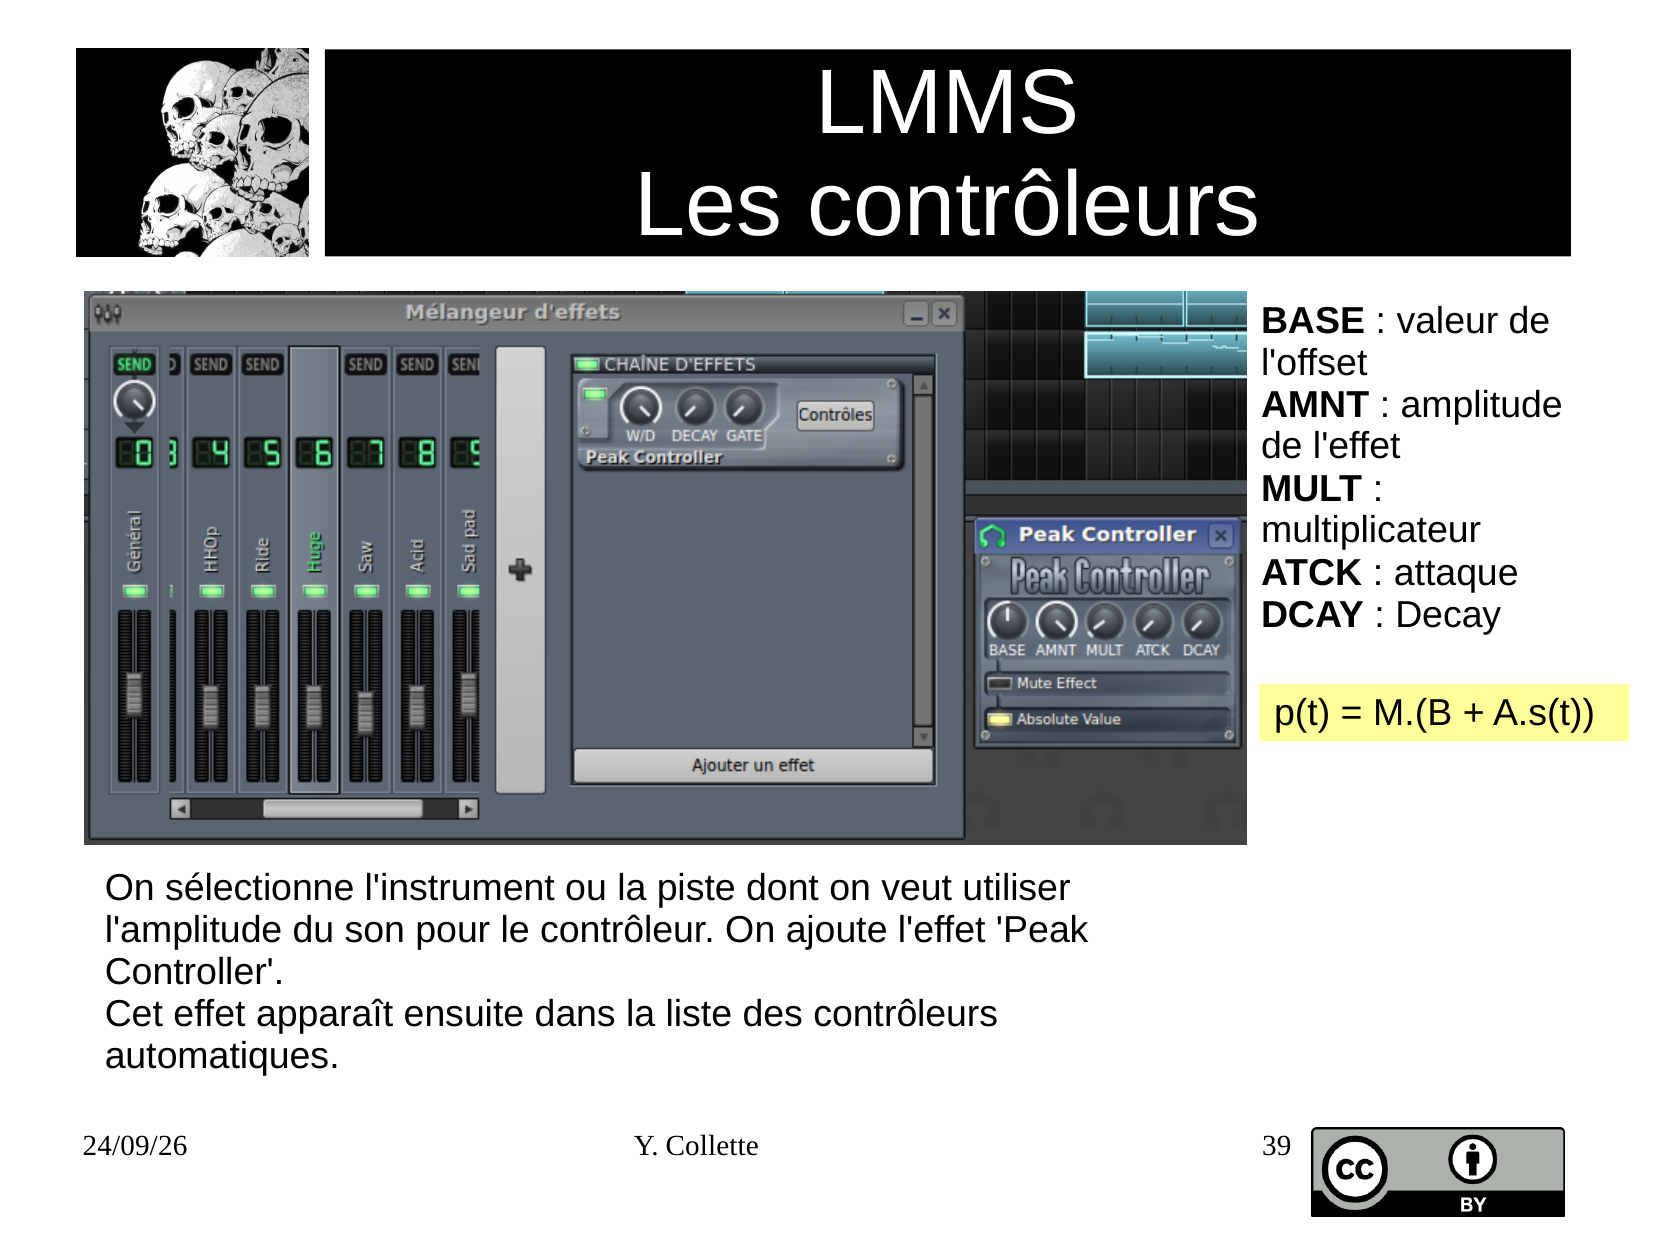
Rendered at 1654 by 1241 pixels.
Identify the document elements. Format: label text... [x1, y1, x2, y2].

picture [76, 48, 309, 257]
title LMMS Les contrôleurs [324, 49, 1571, 257]
text_box BASE : valeur de l'offset AMNT : amplitude de l'effet MULT : multiplicateur ATCK : attaque DCAY : Decay [1246, 291, 1610, 656]
text_box p(t) = M.(B + A.s(t)) [1259, 684, 1629, 741]
text_box On sélectionne l'instrument ou la piste dont on veut utiliser l'amplitude du son pour le contrôleur. On ajoute l'effet 'Peak Controller'. Cet effet apparaît ensuite dans la liste des contrôleurs automatiques. [89, 859, 1106, 1085]
picture [84, 291, 1247, 845]
picture [1311, 1127, 1565, 1217]
